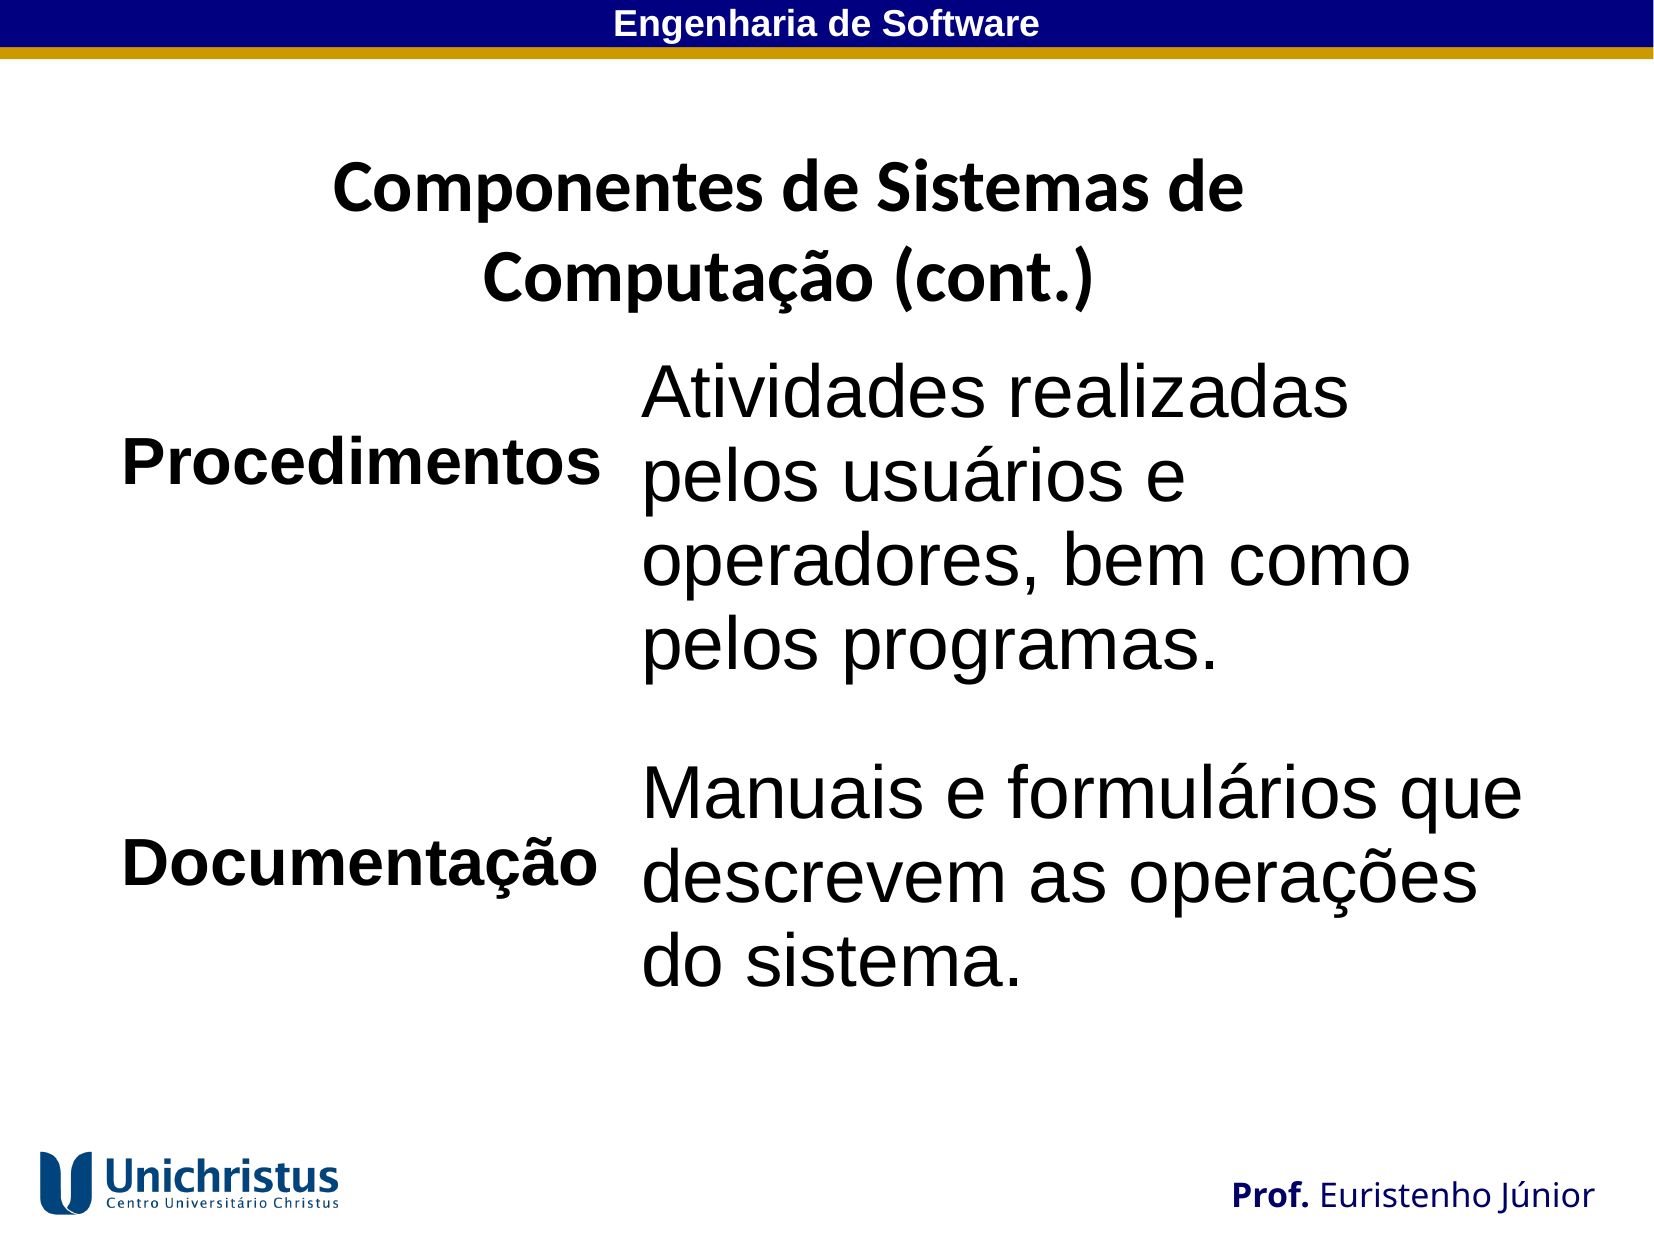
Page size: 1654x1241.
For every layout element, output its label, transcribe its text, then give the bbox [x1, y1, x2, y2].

table_cell Documentação [106, 743, 626, 1017]
picture [35, 1148, 343, 1217]
text_box [0, 48, 1654, 60]
title Componentes de Sistemas de Computação (cont.) [114, 129, 1465, 317]
text_box Engenharia de Software [0, 0, 1654, 48]
table_header Atividades realizadas pelos usuários e operadores, bem como pelos programas. [626, 342, 1547, 743]
table_header Procedimentos [106, 342, 626, 743]
table_cell Manuais e formulários que descrevem as operações do sistema. [626, 743, 1547, 1017]
text_box Prof. Euristenho Júnior [1216, 1163, 1654, 1224]
